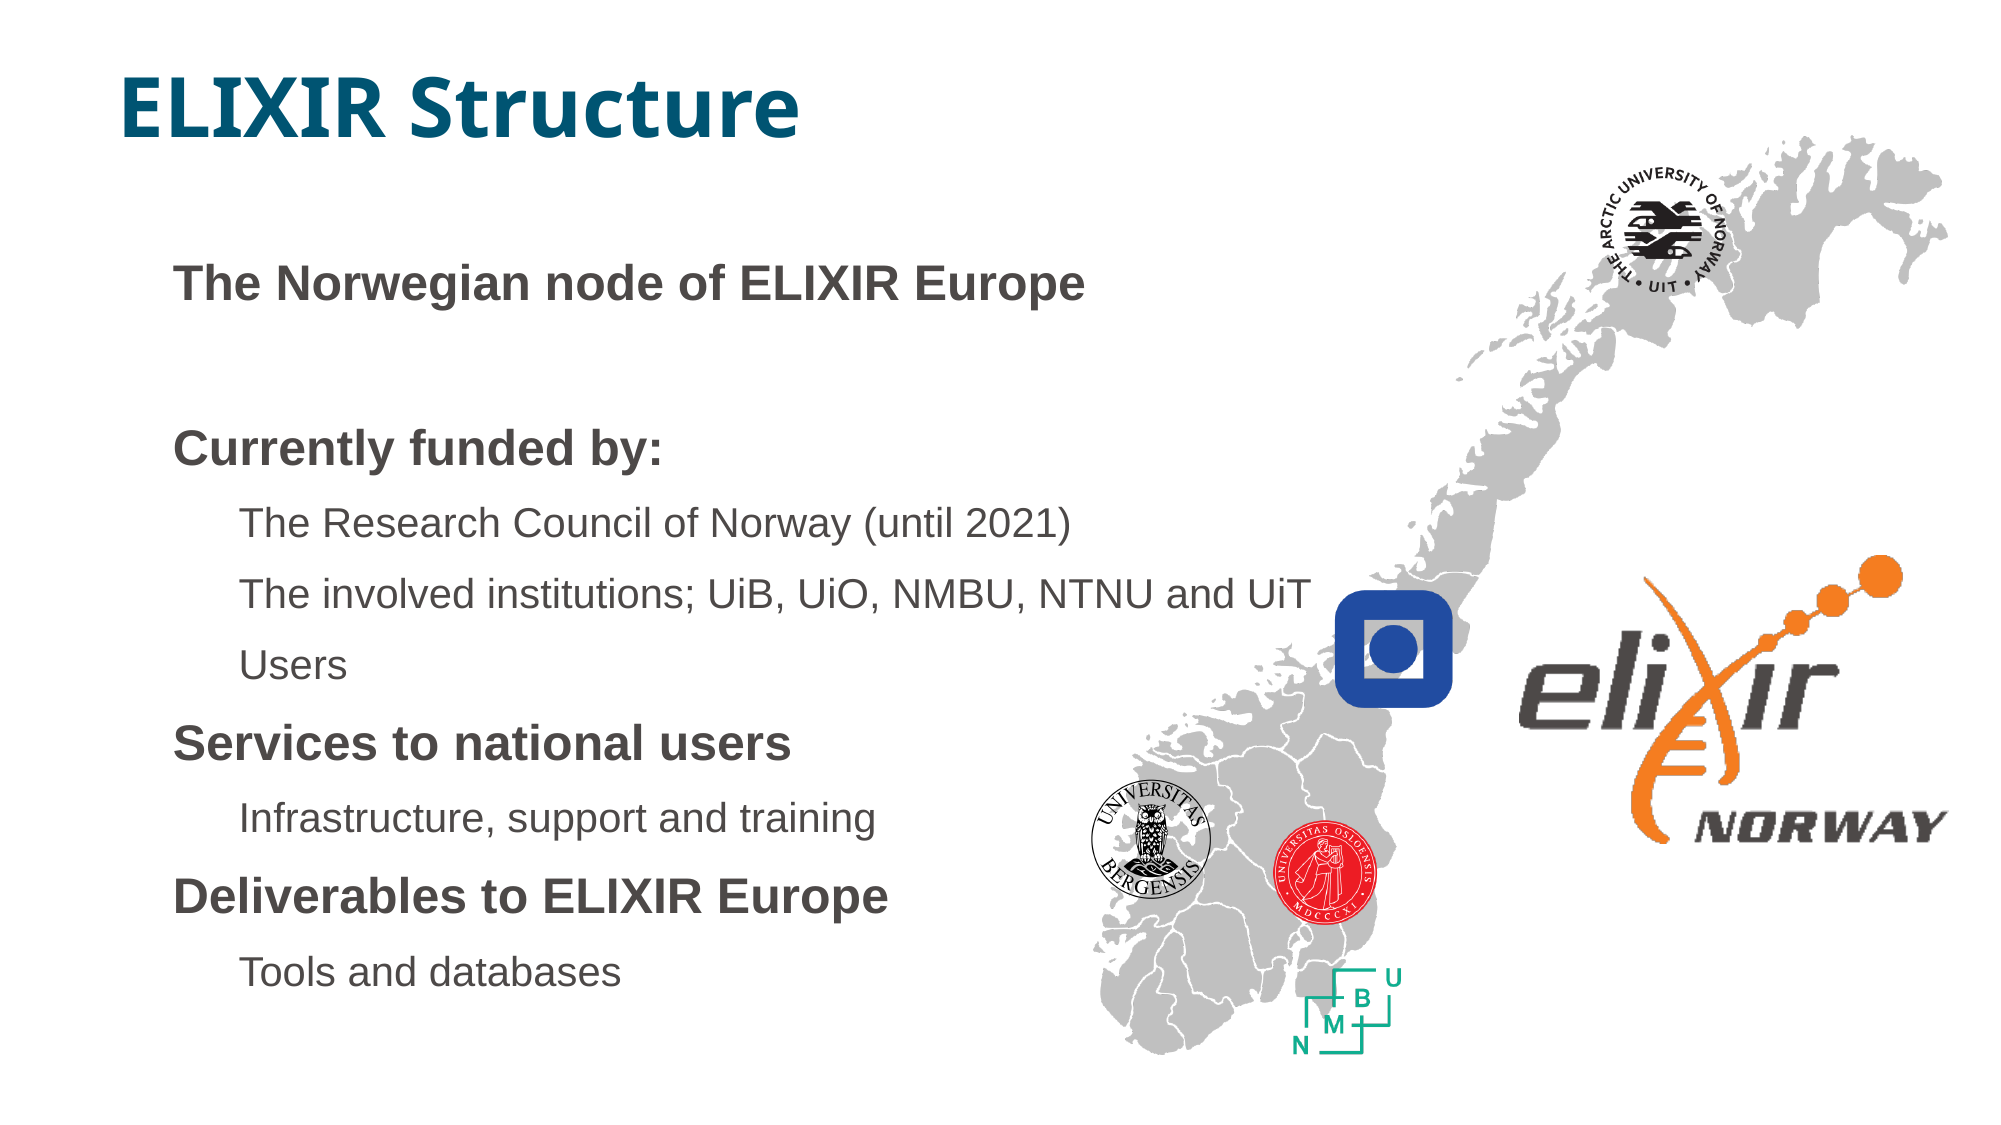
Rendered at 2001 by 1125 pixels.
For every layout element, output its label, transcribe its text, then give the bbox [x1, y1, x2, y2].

title ELIXIR Structure [117, 54, 1902, 161]
list The Norwegian node of ELIXIR Europe Currently funded by: The Research Council of Norway (until 2021) The involved institutions; UiB, UiO, NMBU, NTNU and UiT Users Services to national users Infrastructure, support and training Deliverables to ELIXIR Europe Tools and databases [116, 250, 1093, 965]
picture [1064, 135, 1949, 1065]
